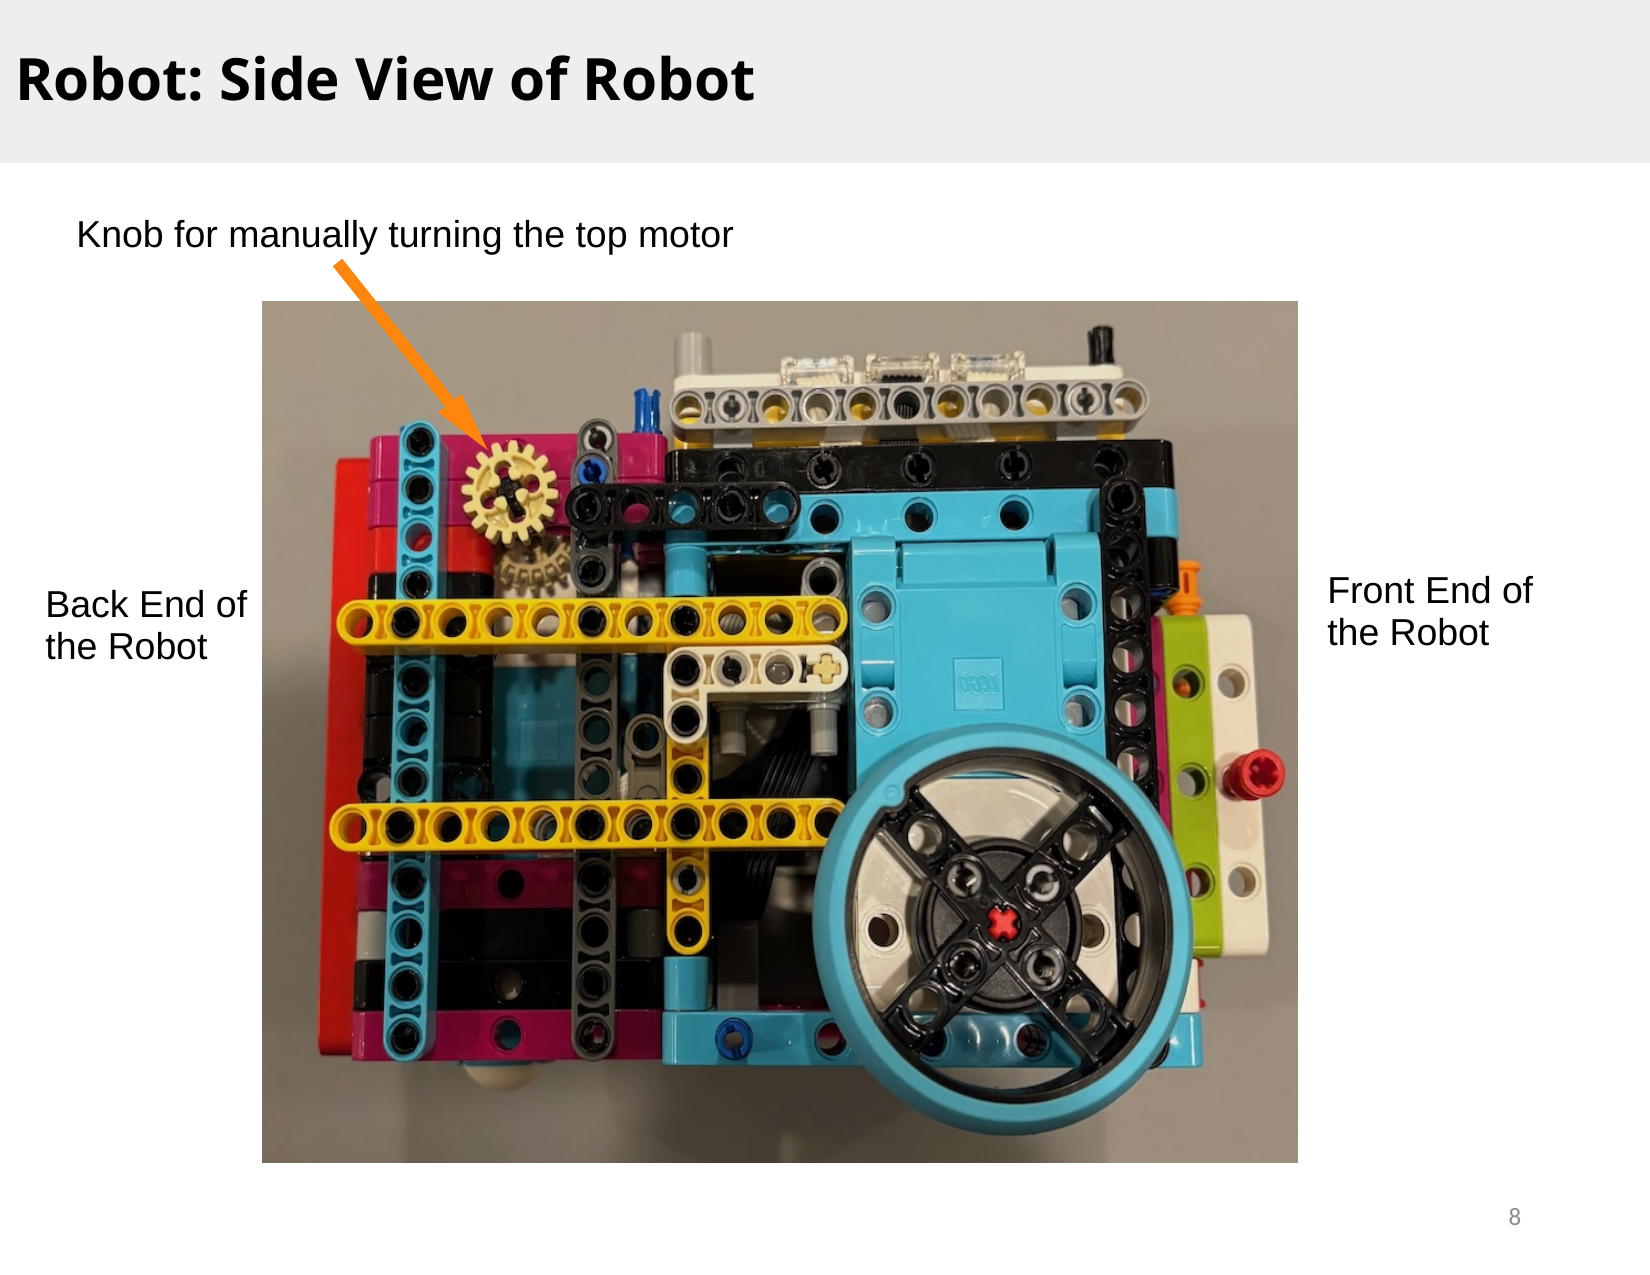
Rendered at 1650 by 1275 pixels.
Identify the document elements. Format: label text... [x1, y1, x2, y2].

text_box Knob for manually turning the top motor [61, 205, 751, 263]
title Robot: Side View of Robot [0, 0, 1650, 163]
picture [262, 301, 1298, 1163]
text_box Back End of the Robot [30, 576, 263, 676]
text_box Front End of the Robot [1312, 562, 1559, 662]
